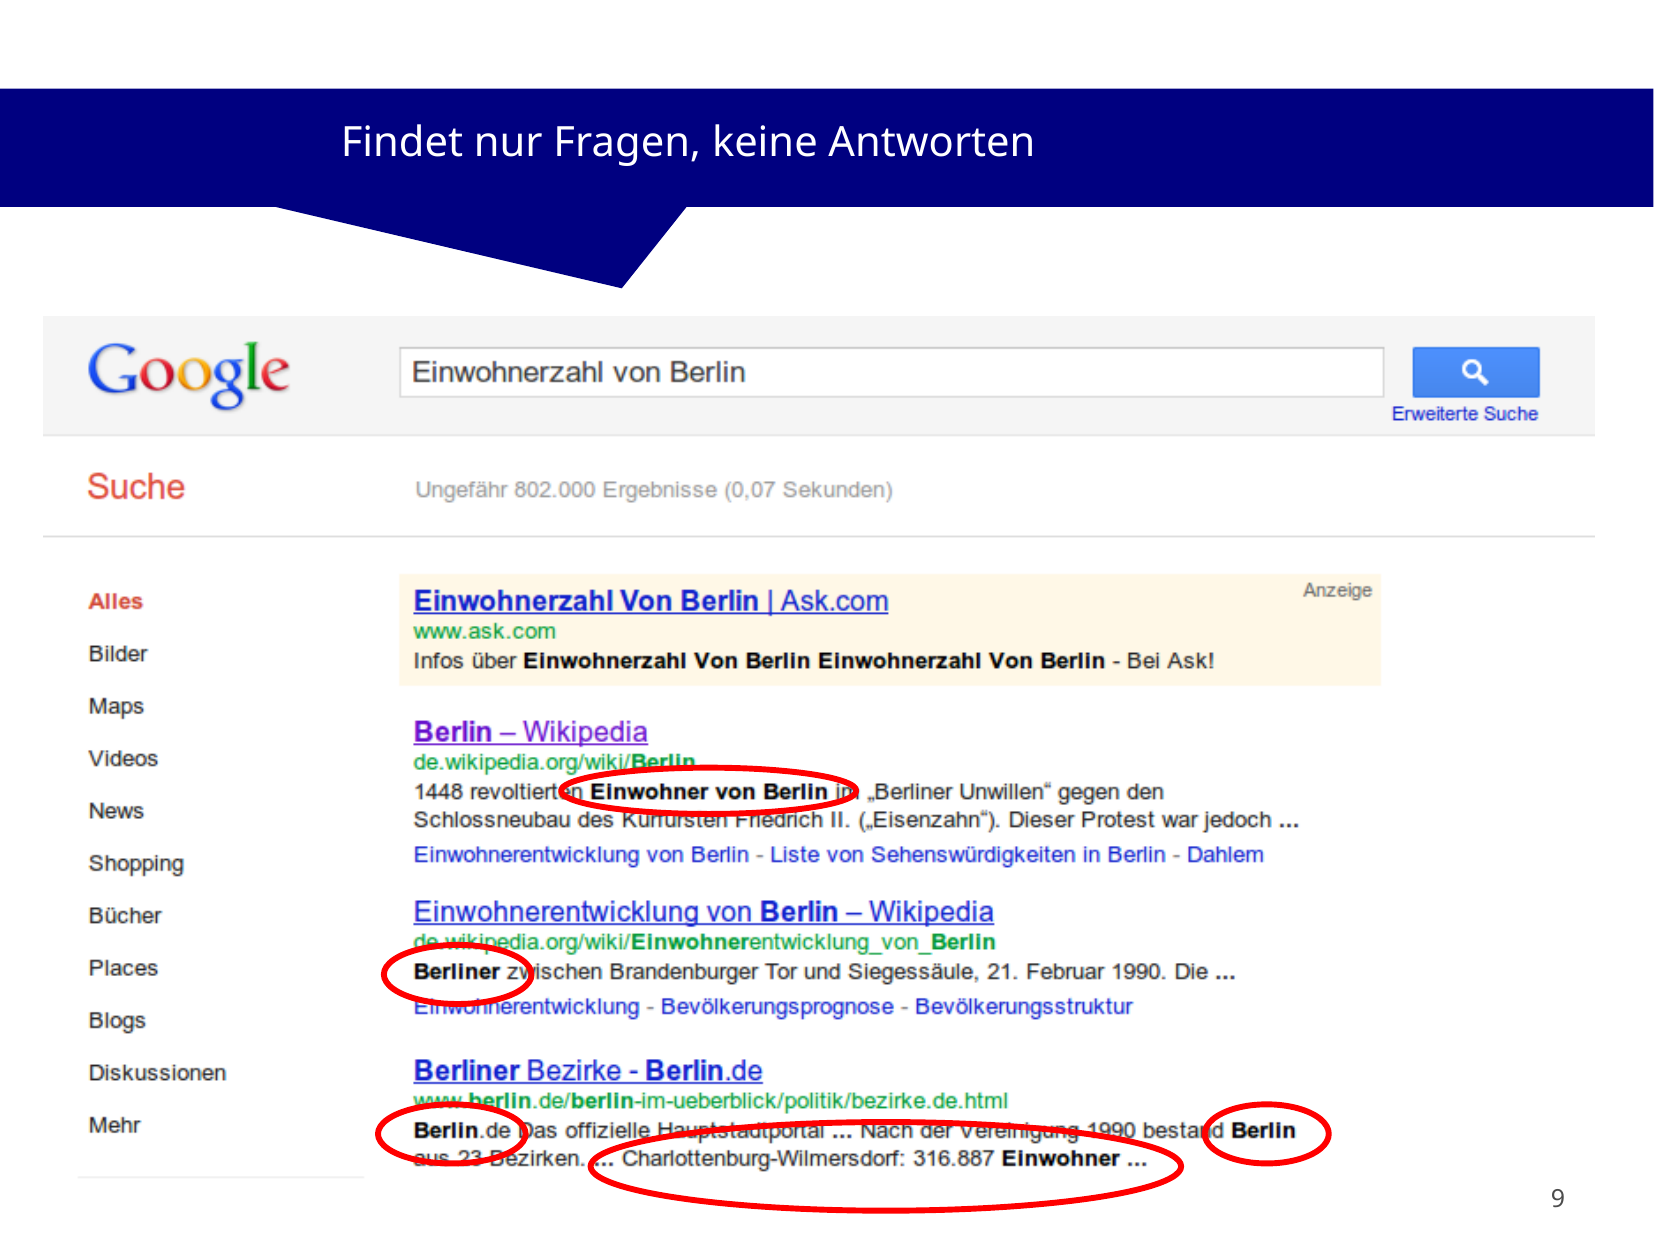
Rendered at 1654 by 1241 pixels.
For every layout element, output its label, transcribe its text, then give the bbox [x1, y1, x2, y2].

picture [43, 316, 1595, 1182]
text_box Findet nur Fragen, keine Antworten [326, 104, 1133, 178]
text_box [0, 88, 1654, 289]
picture [594, 1126, 1178, 1182]
